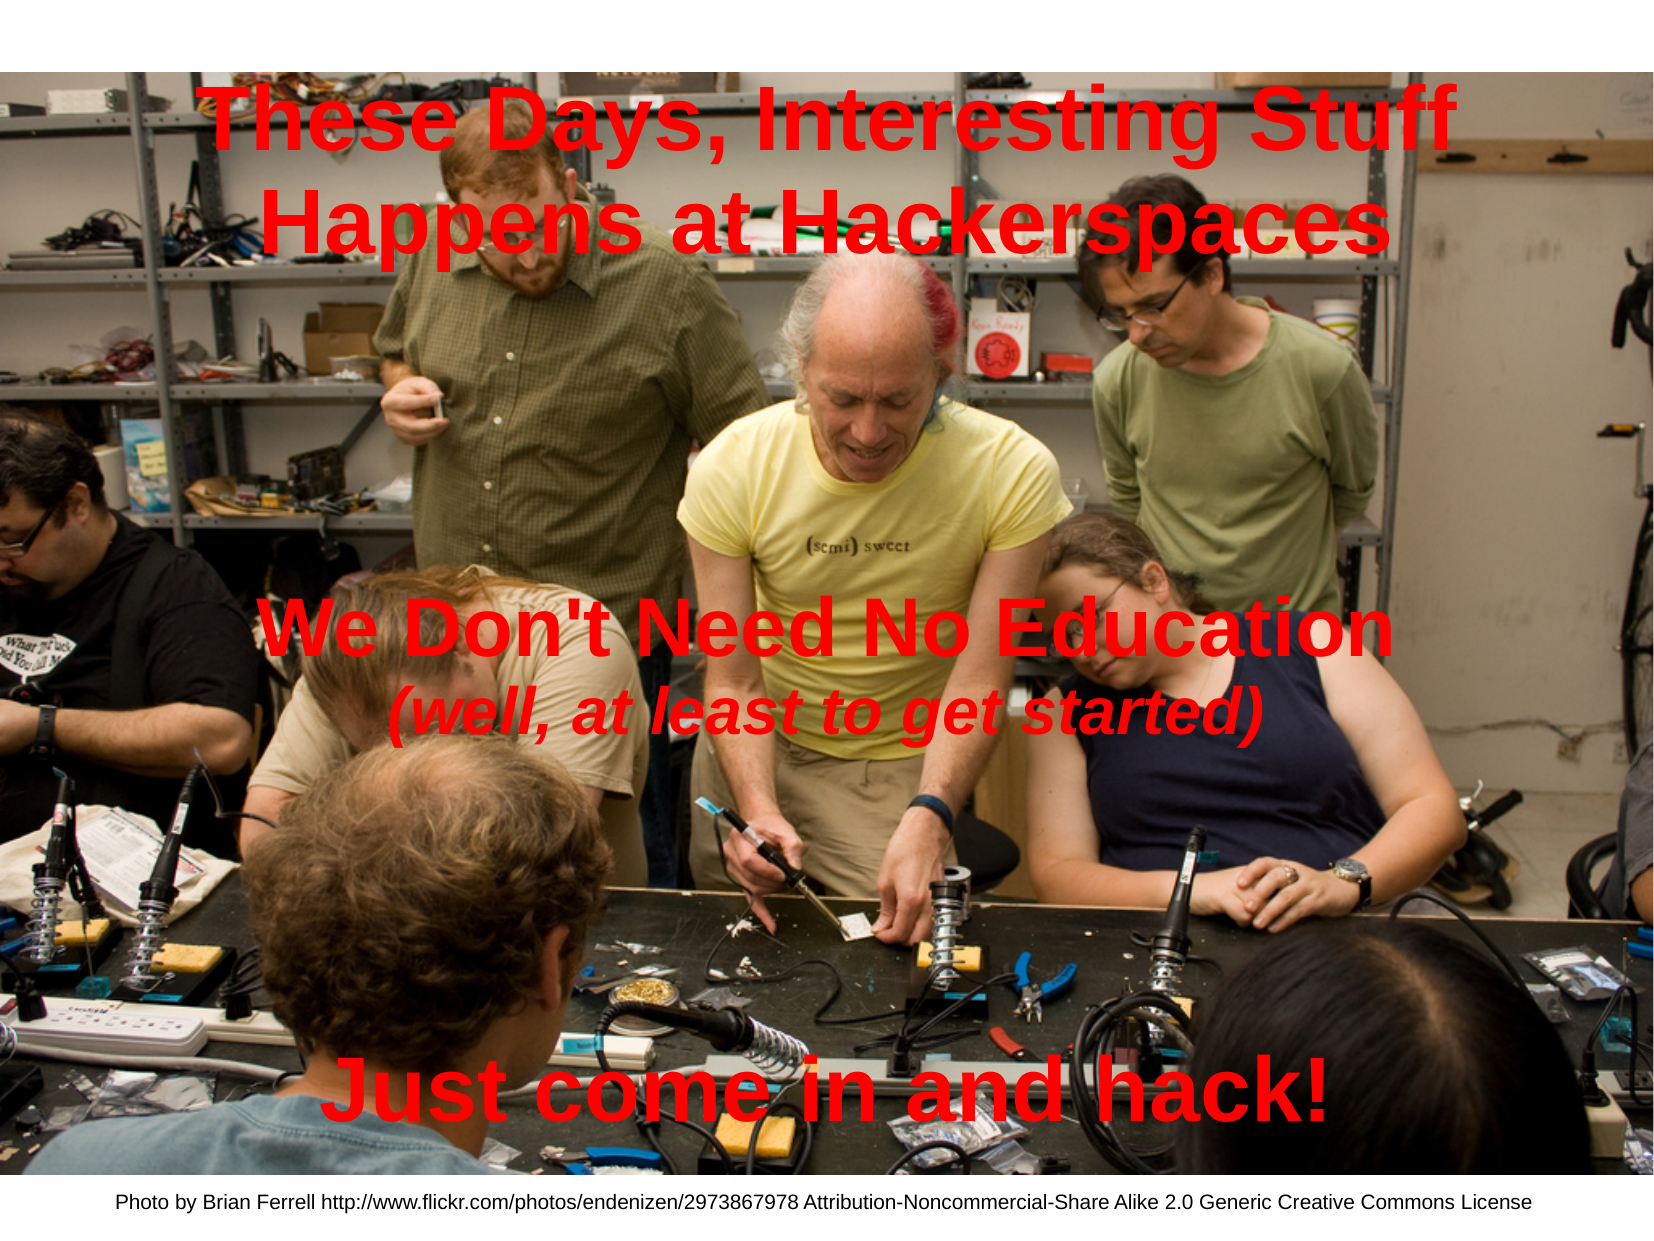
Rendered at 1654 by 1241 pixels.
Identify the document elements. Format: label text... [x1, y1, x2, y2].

picture [0, 72, 1654, 1175]
title These Days, Interesting Stuff Happens at Hackerspaces [82, 30, 1571, 311]
title Just come in and hack! [82, 1017, 1571, 1163]
text_box Photo by Brian Ferrell http://www.flickr.com/photos/endenizen/2973867978 Attribution-Noncommercial-Share Alike 2.0 Generic Creative Commons License [100, 1182, 1554, 1222]
title We Don't Need No Education (well, at least to get started) [82, 562, 1571, 767]
